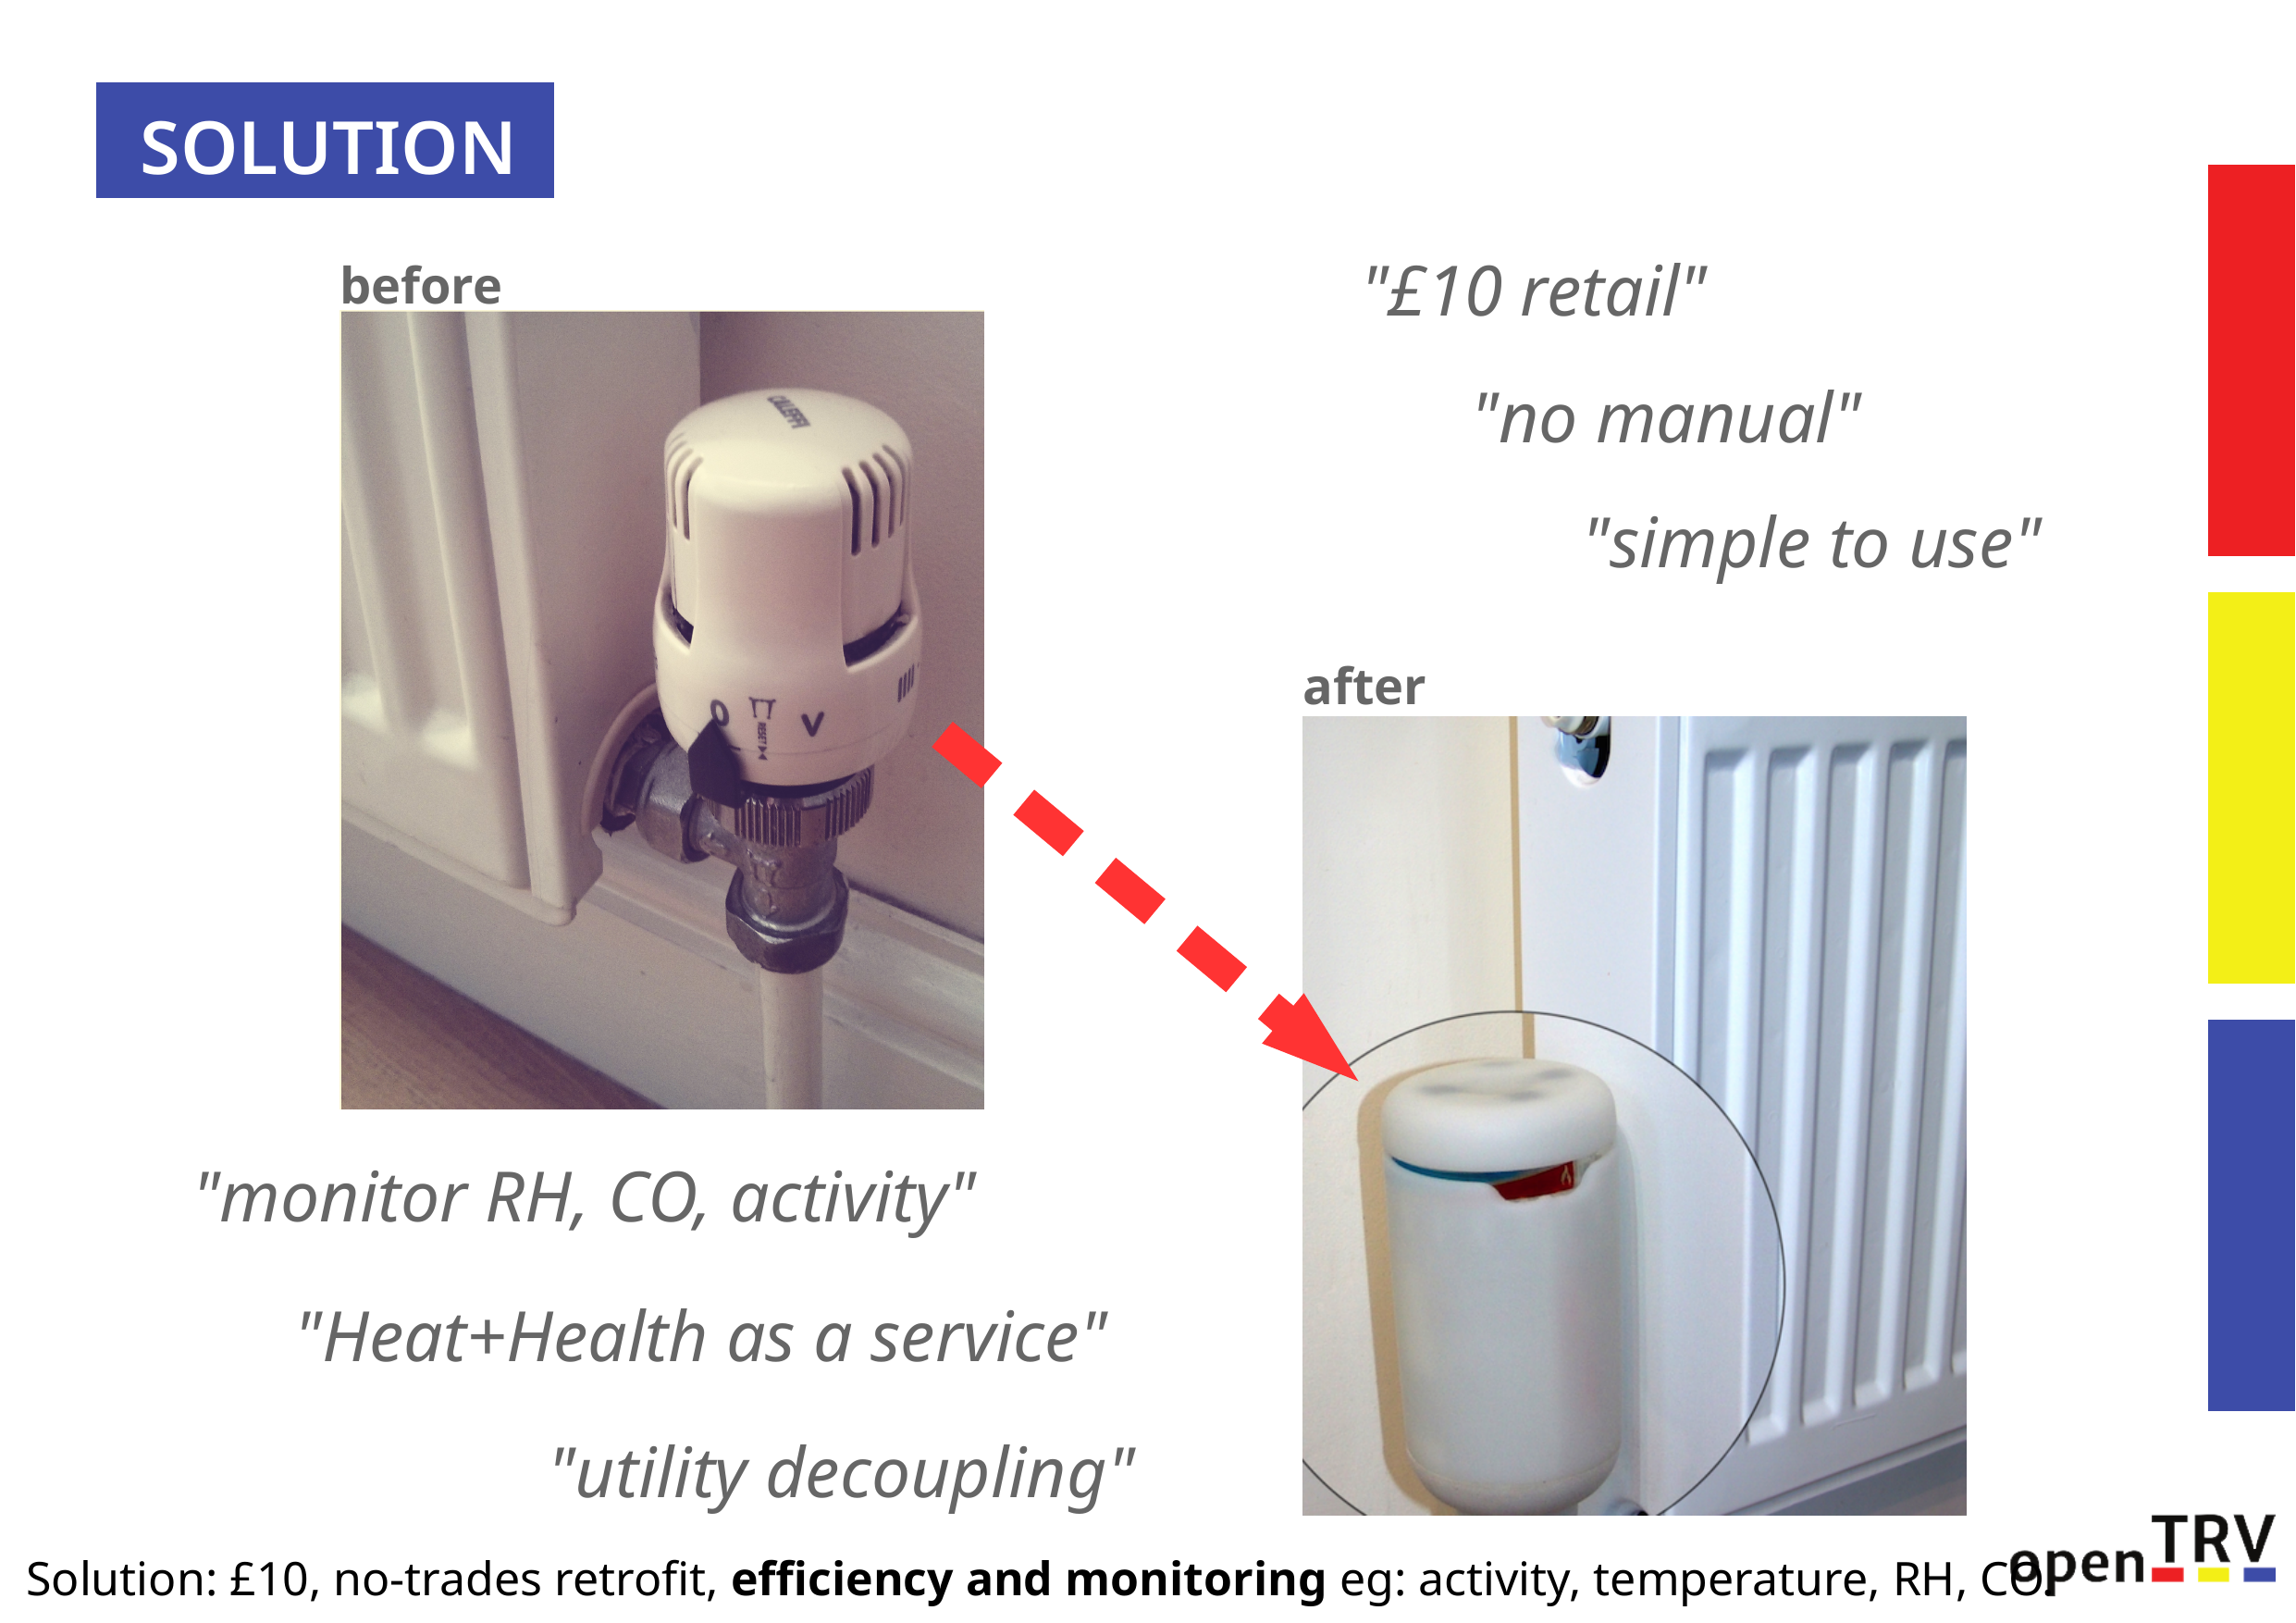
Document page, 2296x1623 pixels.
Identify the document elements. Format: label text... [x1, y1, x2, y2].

text_box after [1302, 650, 1426, 712]
text_box "simple to use" [1568, 487, 2136, 582]
text_box "Heat+Health as a service" [280, 1280, 1217, 1456]
picture [2009, 1500, 2276, 1619]
text_box "£10 retail" [1347, 234, 1900, 411]
text_box [2208, 165, 2295, 556]
text_box Solution: £10, no-trades retrofit, efficiency and monitoring eg: activity, temperature, RH, CO. [12, 1539, 1974, 1605]
text_box [2208, 592, 2295, 984]
text_box [96, 82, 554, 198]
text_box "no manual" [1457, 362, 1969, 539]
text_box before [339, 250, 507, 310]
text_box "utility decoupling" [534, 1456, 1217, 1512]
picture [1302, 716, 1967, 1516]
text_box SOLUTION [140, 96, 693, 187]
picture [339, 310, 984, 1109]
text_box [2208, 1020, 2295, 1411]
text_box "monitor RH, CO, activity" [179, 1140, 1117, 1236]
